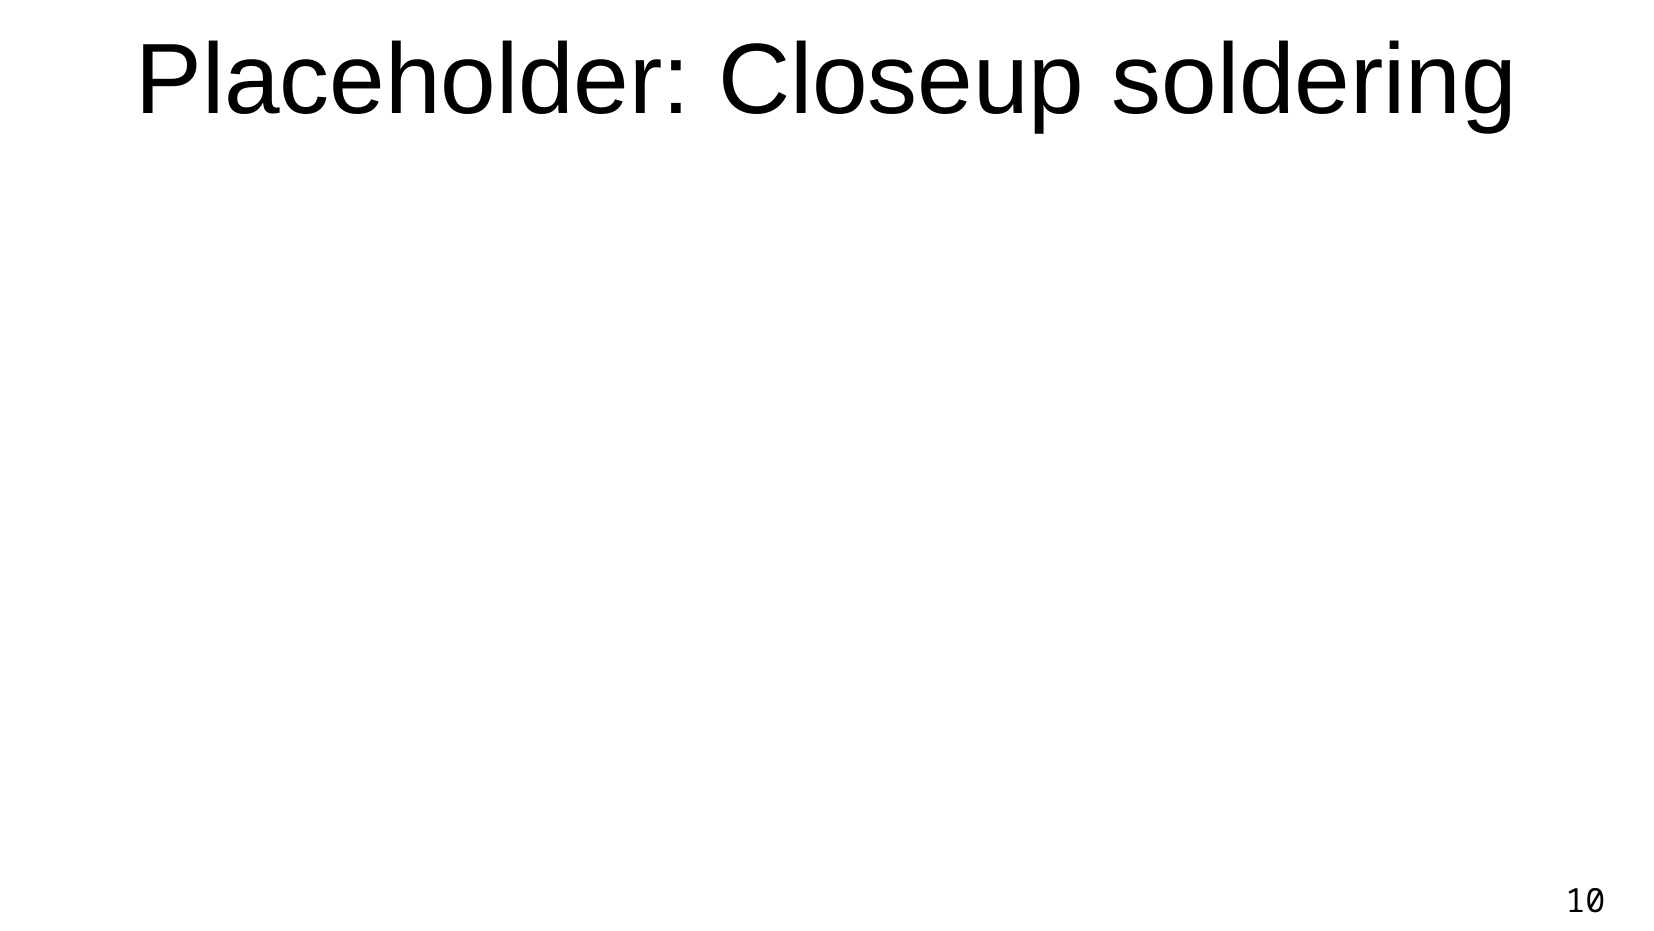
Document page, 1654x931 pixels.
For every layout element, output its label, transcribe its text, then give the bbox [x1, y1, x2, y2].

title Placeholder: Closeup soldering [82, 1, 1571, 157]
